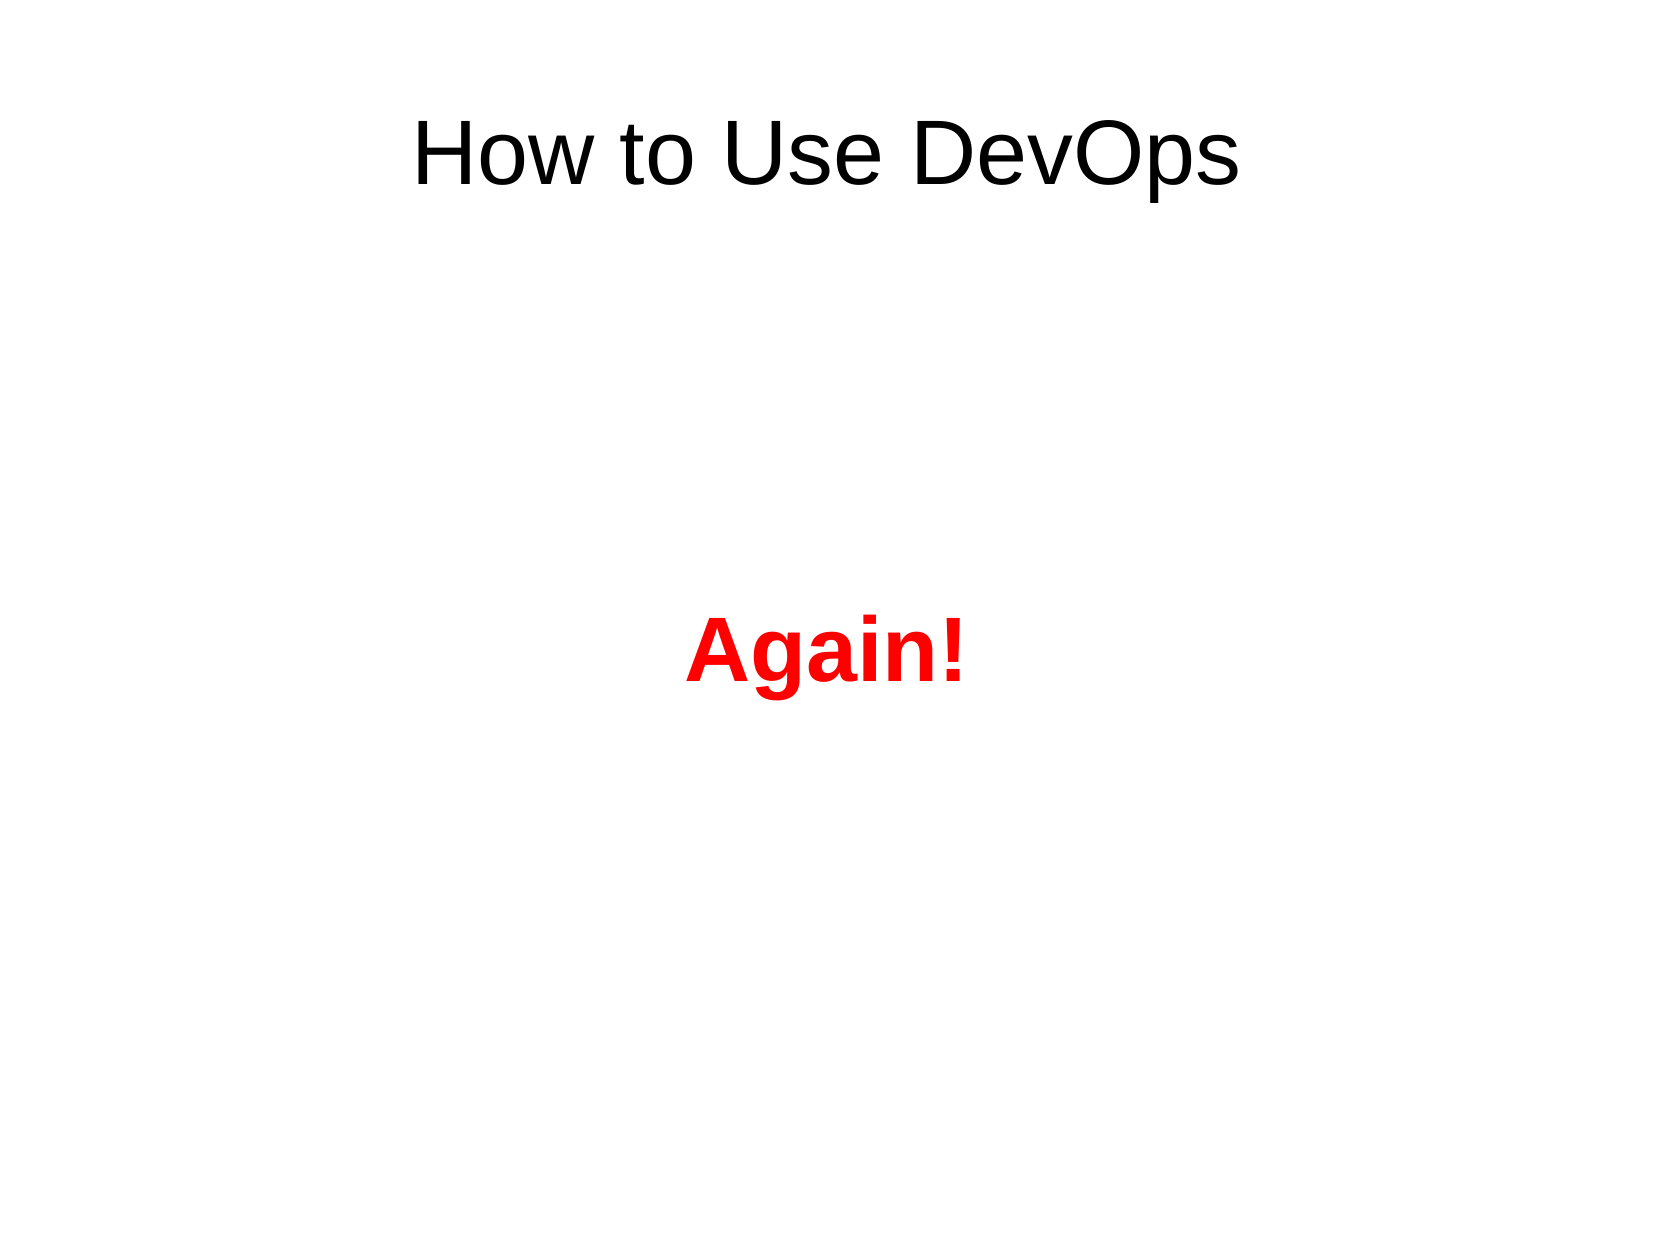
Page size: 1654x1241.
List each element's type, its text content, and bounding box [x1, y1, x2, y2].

subtitle Again! [82, 290, 1571, 1010]
title How to Use DevOps [82, 49, 1571, 257]
